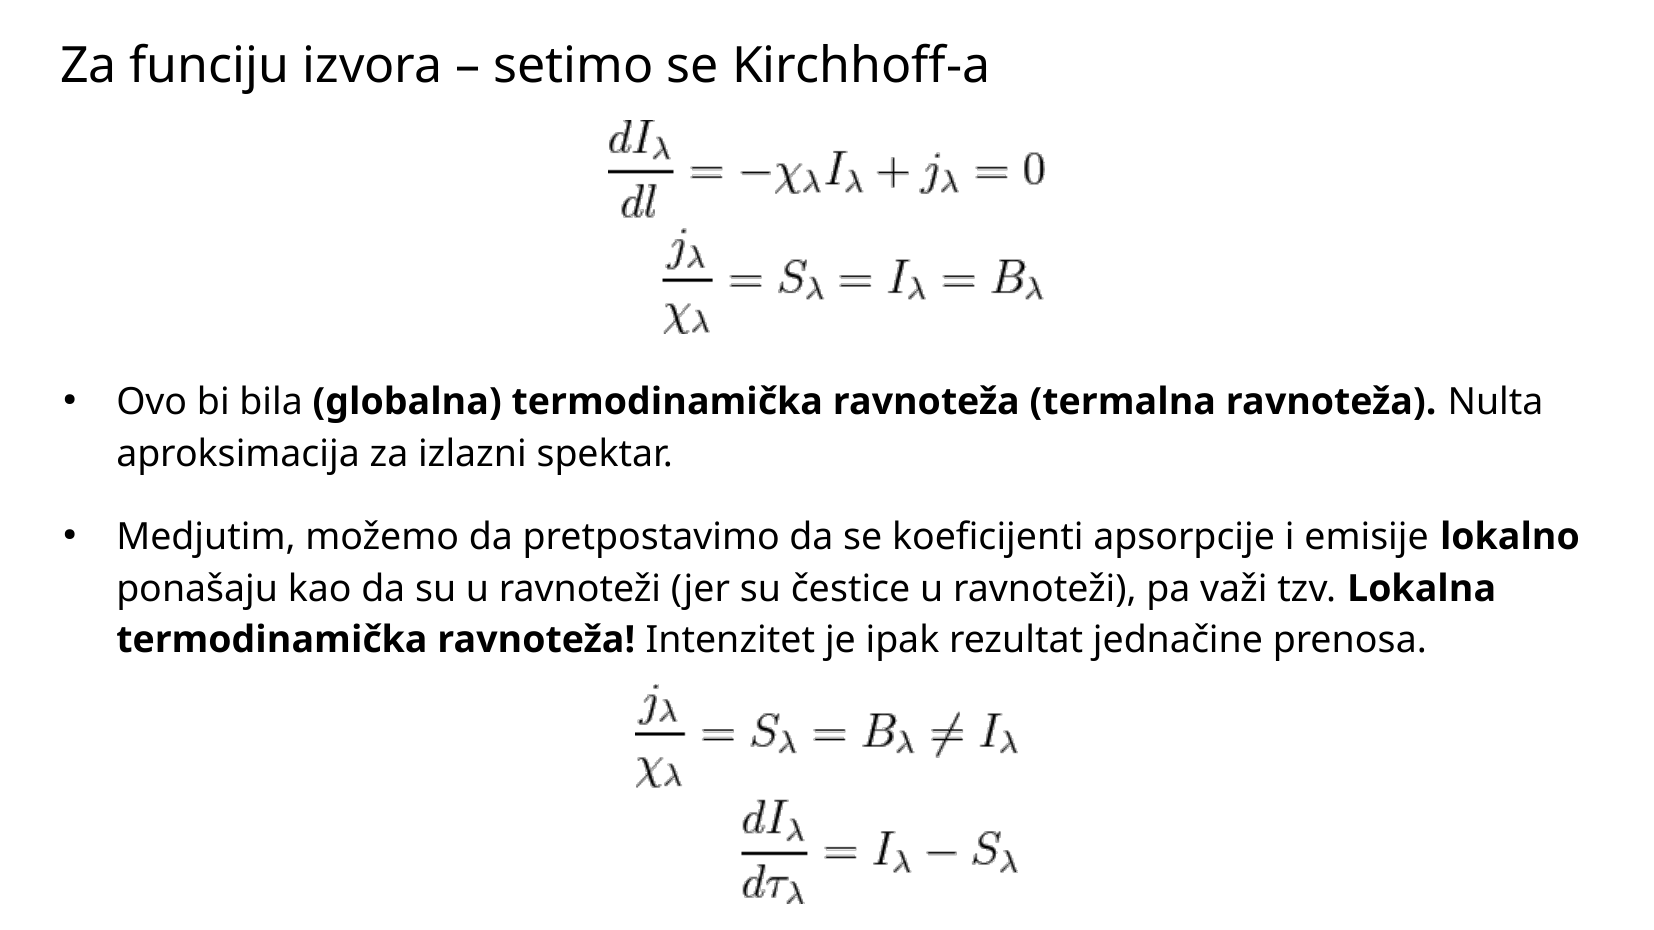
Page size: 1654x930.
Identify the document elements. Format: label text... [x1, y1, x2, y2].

list Ovo bi bila (globalna) termodinamička ravnoteža (termalna ravnoteža). Nulta aproksimacija za izlazni spektar. Medjutim, možemo da pretpostavimo da se koeficijenti apsorpcije i emisije lokalno ponašaju kao da su u ravnoteži (jer su čestice u ravnoteži), pa važi tzv. Lokalna termodinamička ravnoteža! Intenzitet je ipak rezultat jednačine prenosa. [45, 375, 1635, 880]
picture [635, 684, 1018, 904]
title Za funciju izvora – setimo se Kirchhoff-a [59, 13, 1648, 113]
picture [608, 120, 1045, 334]
